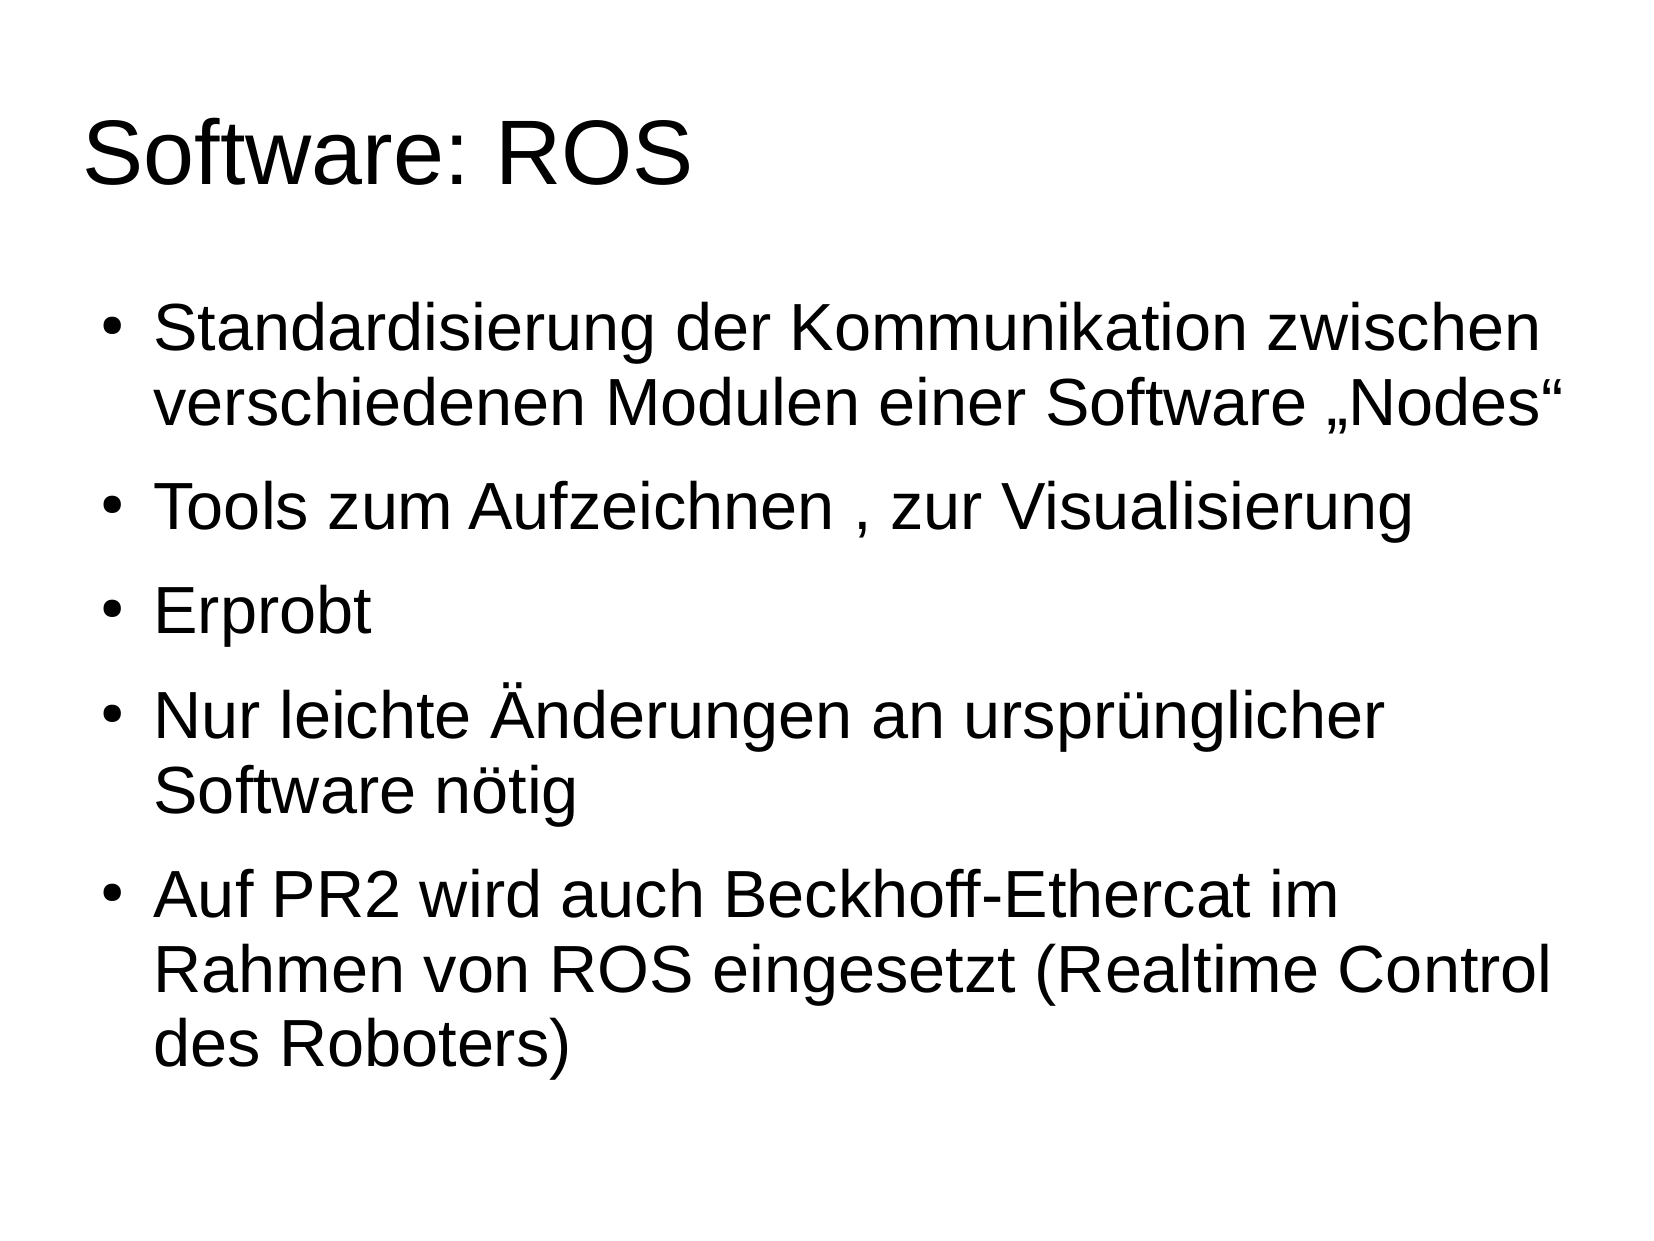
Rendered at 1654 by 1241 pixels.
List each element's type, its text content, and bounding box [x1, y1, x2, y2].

title Software: ROS [82, 56, 1571, 250]
list Standardisierung der Kommunikation zwischen verschiedenen Modulen einer Software „Nodes“ Tools zum Aufzeichnen , zur Visualisierung Erprobt Nur leichte Änderungen an ursprünglicher Software nötig Auf PR2 wird auch Beckhoff-Ethercat im Rahmen von ROS eingesetzt (Realtime Control des Roboters) [82, 290, 1571, 1109]
